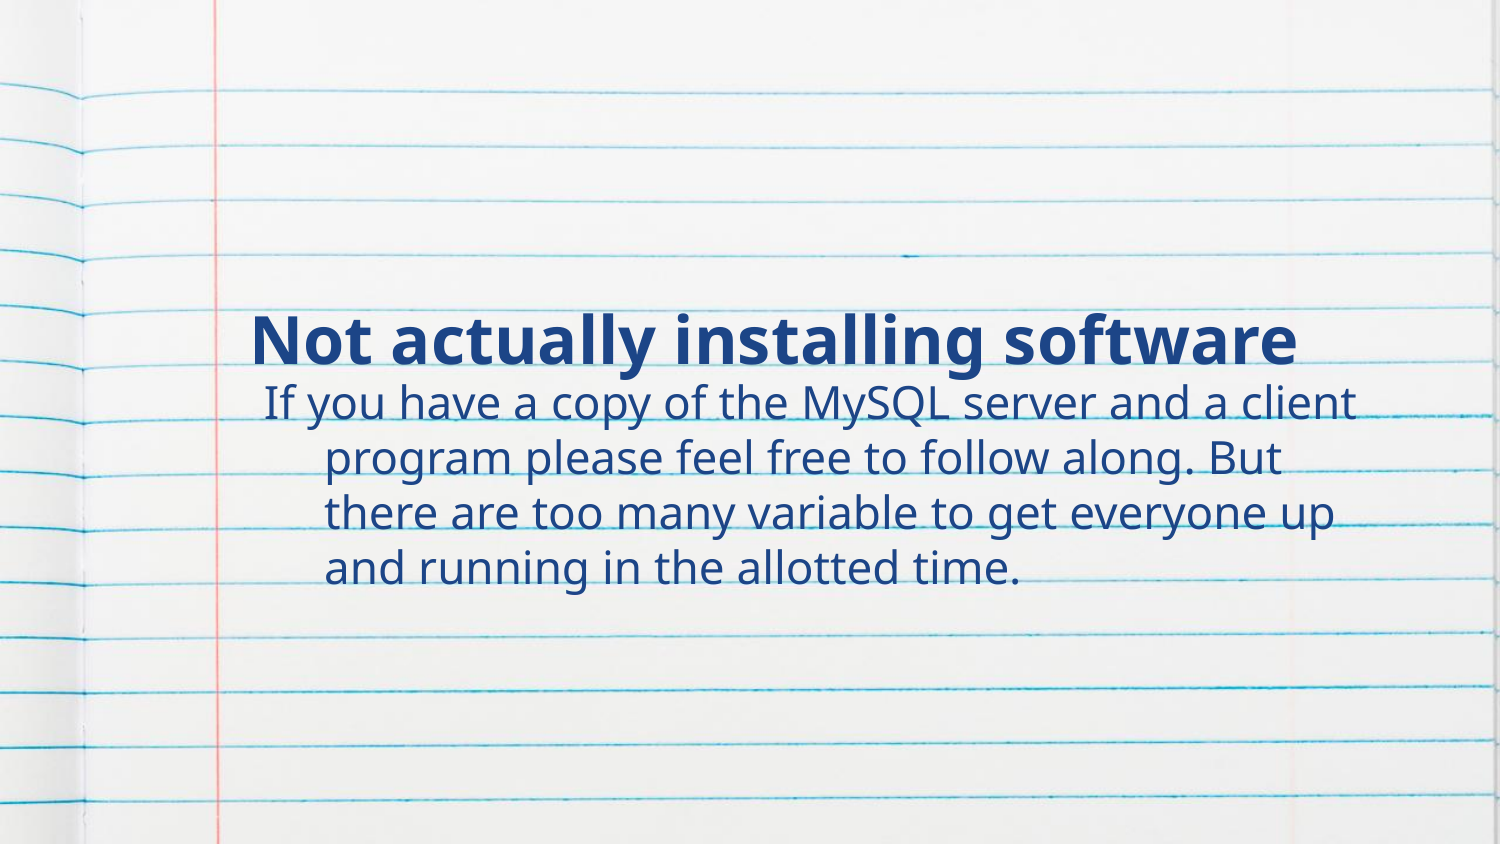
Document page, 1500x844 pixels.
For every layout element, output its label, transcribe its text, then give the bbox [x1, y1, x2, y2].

title Not actually installing software [249, 187, 1388, 373]
subtitle If you have a copy of the MySQL server and a client program please feel free to follow along. But there are too many variable to get everyone up and running in the allotted time. [249, 373, 1388, 503]
picture [0, 0, 1500, 844]
